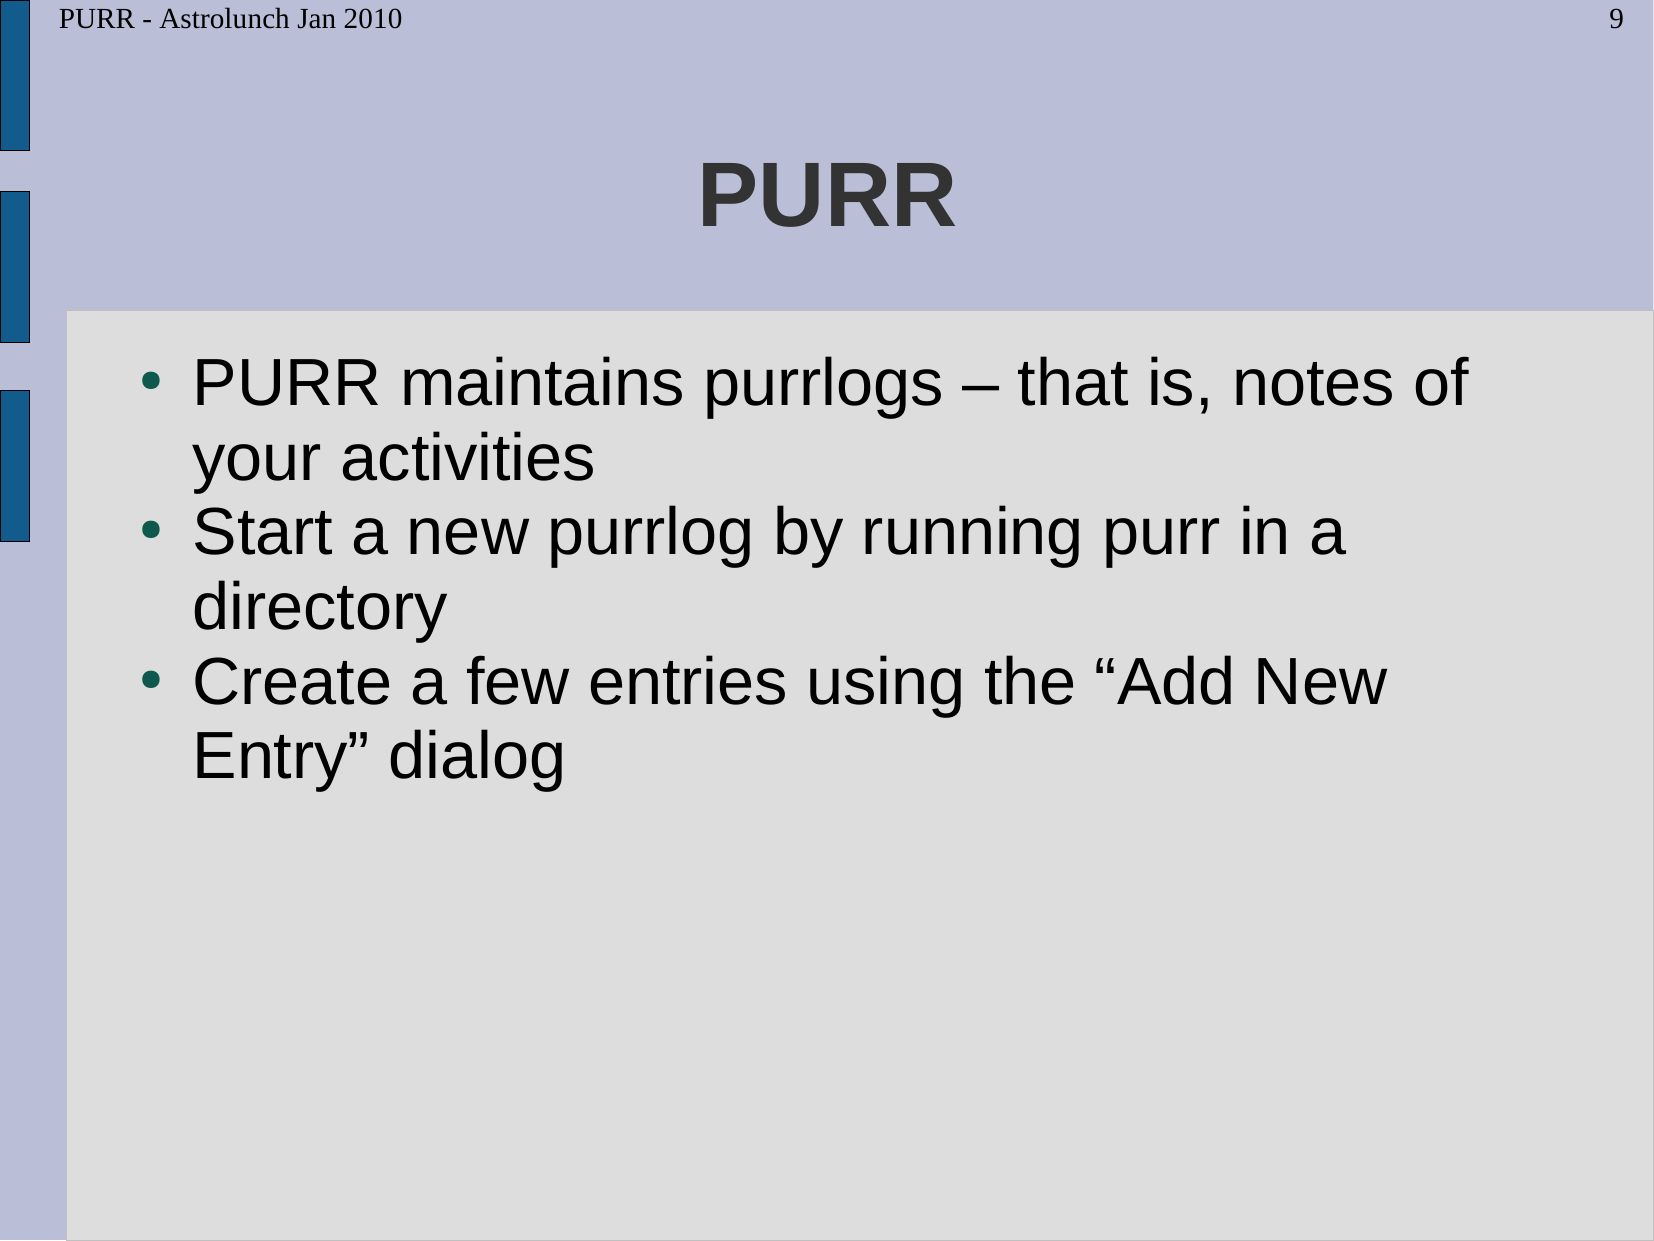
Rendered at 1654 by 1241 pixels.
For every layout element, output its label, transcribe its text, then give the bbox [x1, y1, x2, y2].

list PURR maintains purrlogs – that is, notes of your activities Start a new purrlog by running purr in a directory Create a few entries using the “Add New Entry” dialog [121, 344, 1534, 1149]
title PURR [121, 98, 1534, 291]
